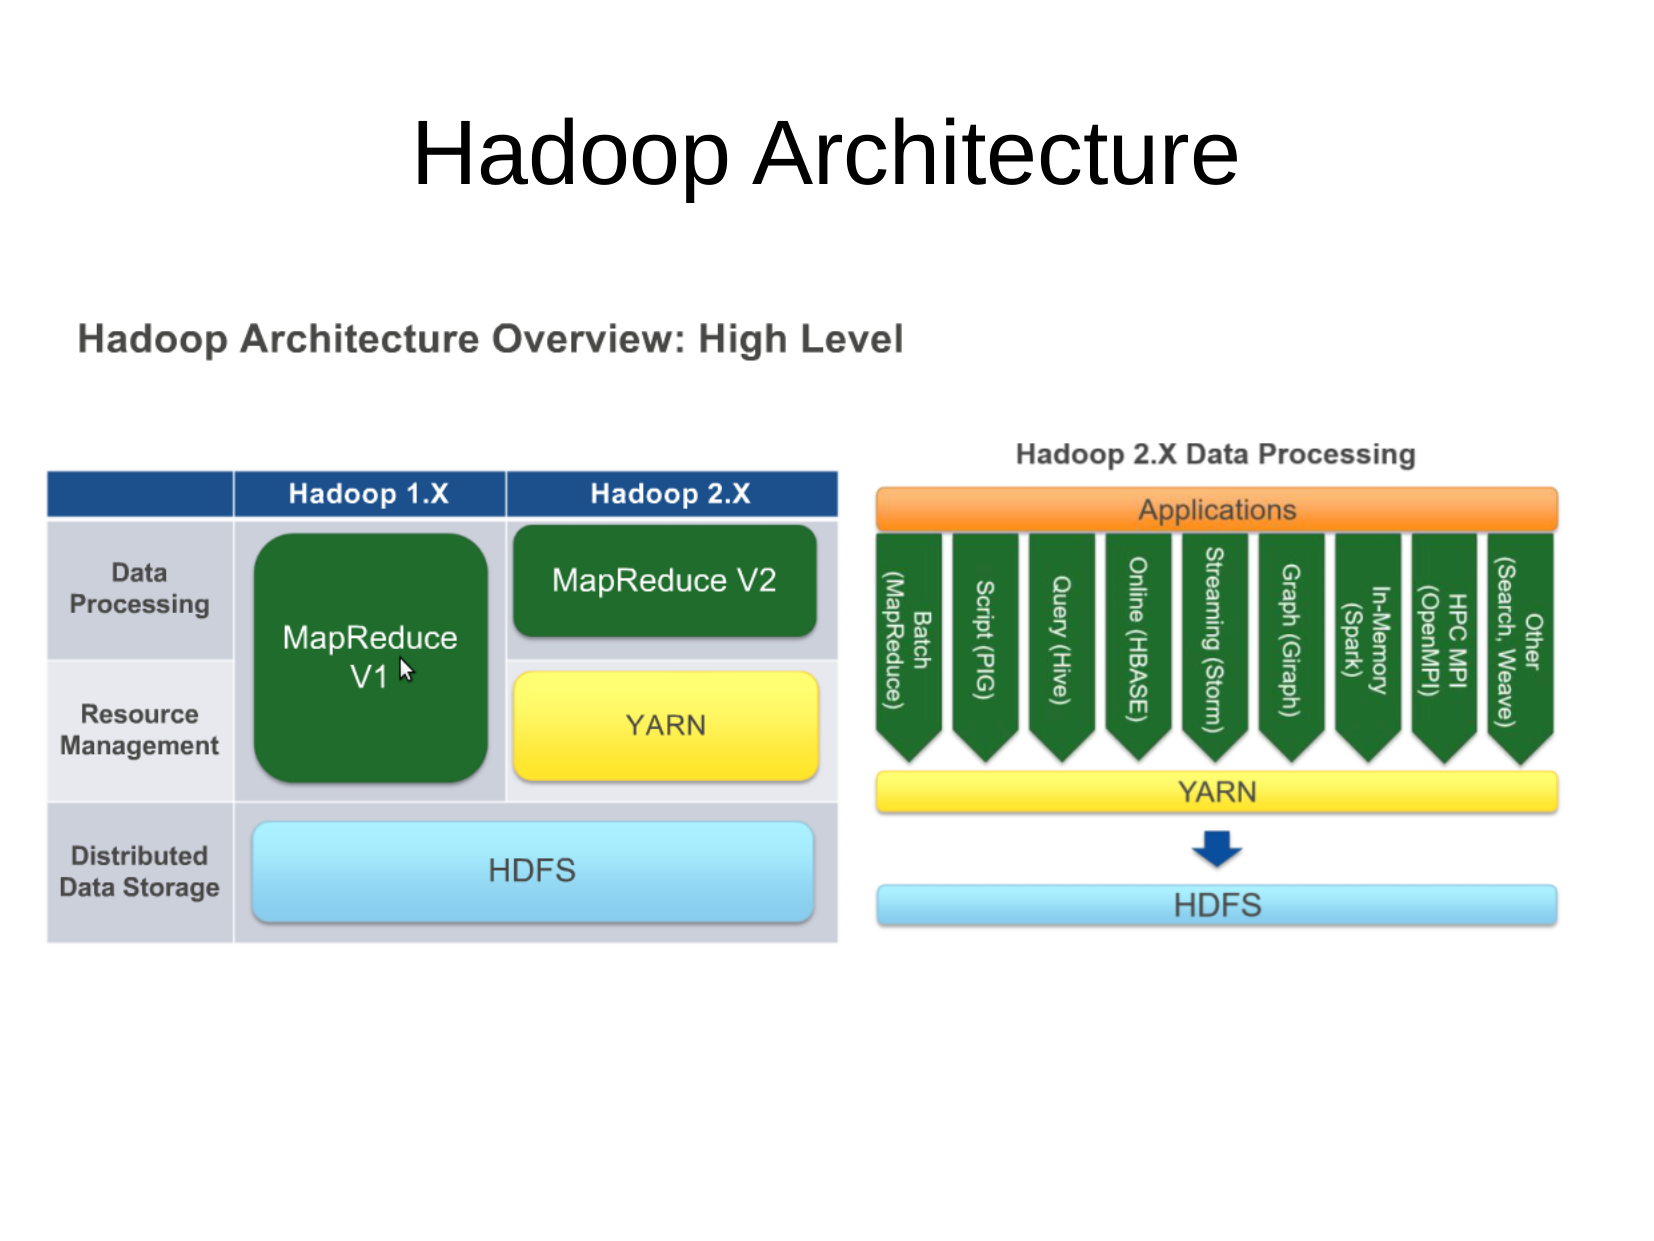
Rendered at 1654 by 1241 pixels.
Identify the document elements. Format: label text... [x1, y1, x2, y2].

picture [41, 318, 1571, 968]
title Hadoop Architecture [82, 49, 1571, 257]
